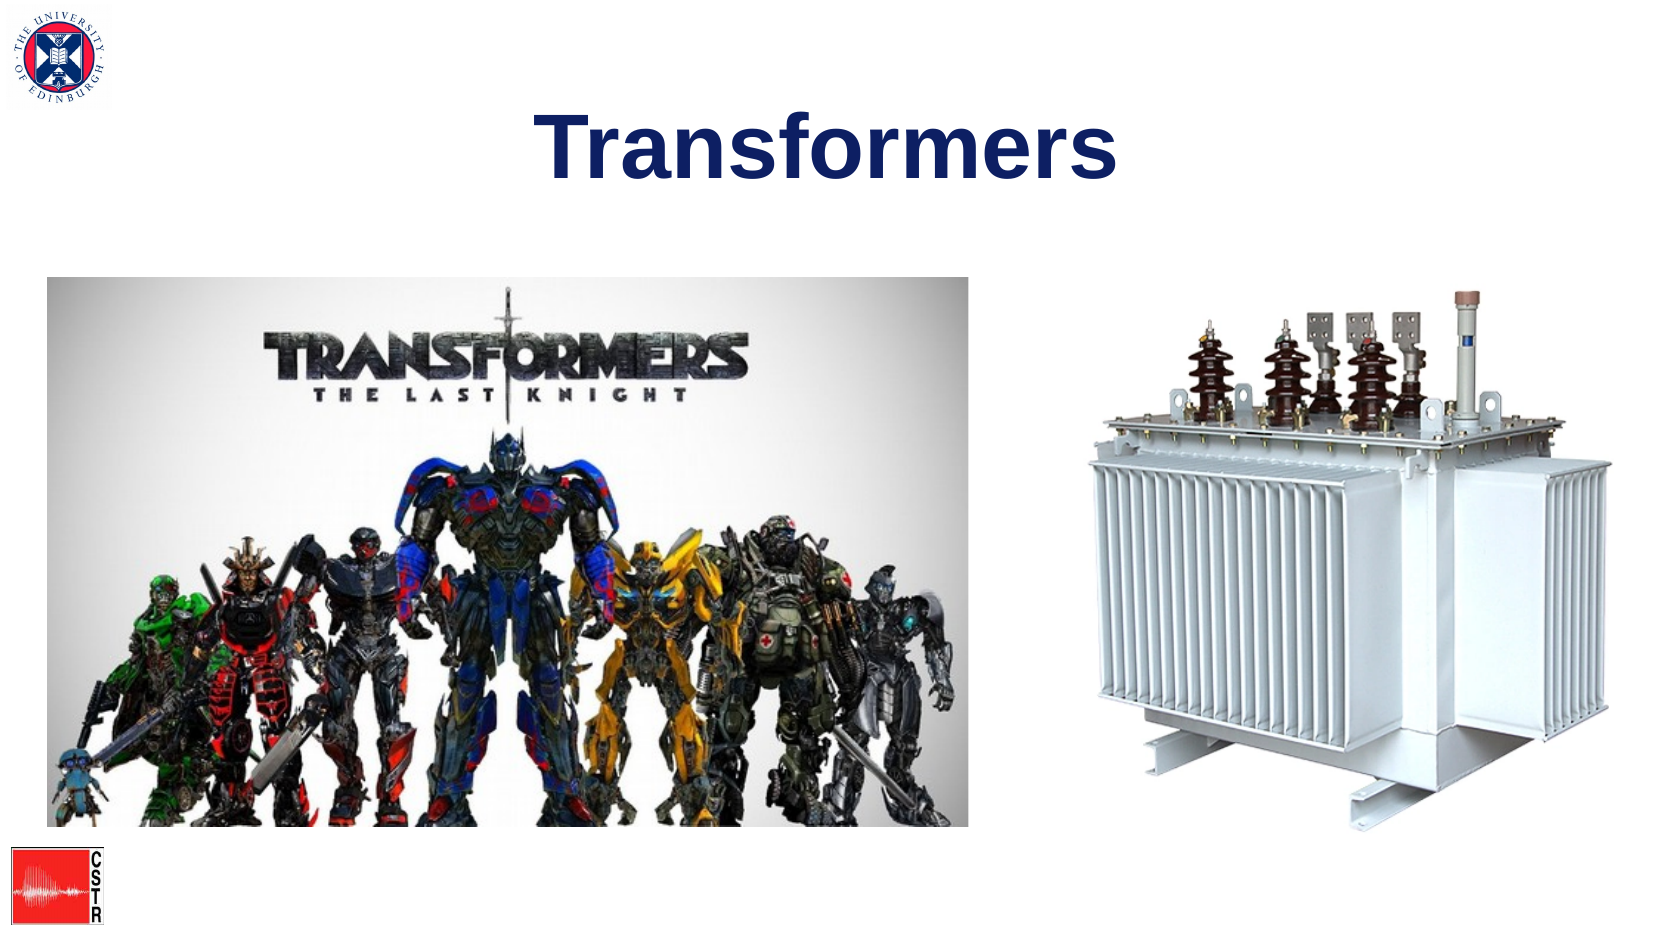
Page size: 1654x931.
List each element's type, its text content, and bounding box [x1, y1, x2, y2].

picture [6, 4, 112, 110]
picture [1051, 265, 1642, 857]
picture [47, 277, 969, 827]
picture [11, 847, 104, 925]
title Transformers [82, 69, 1571, 225]
